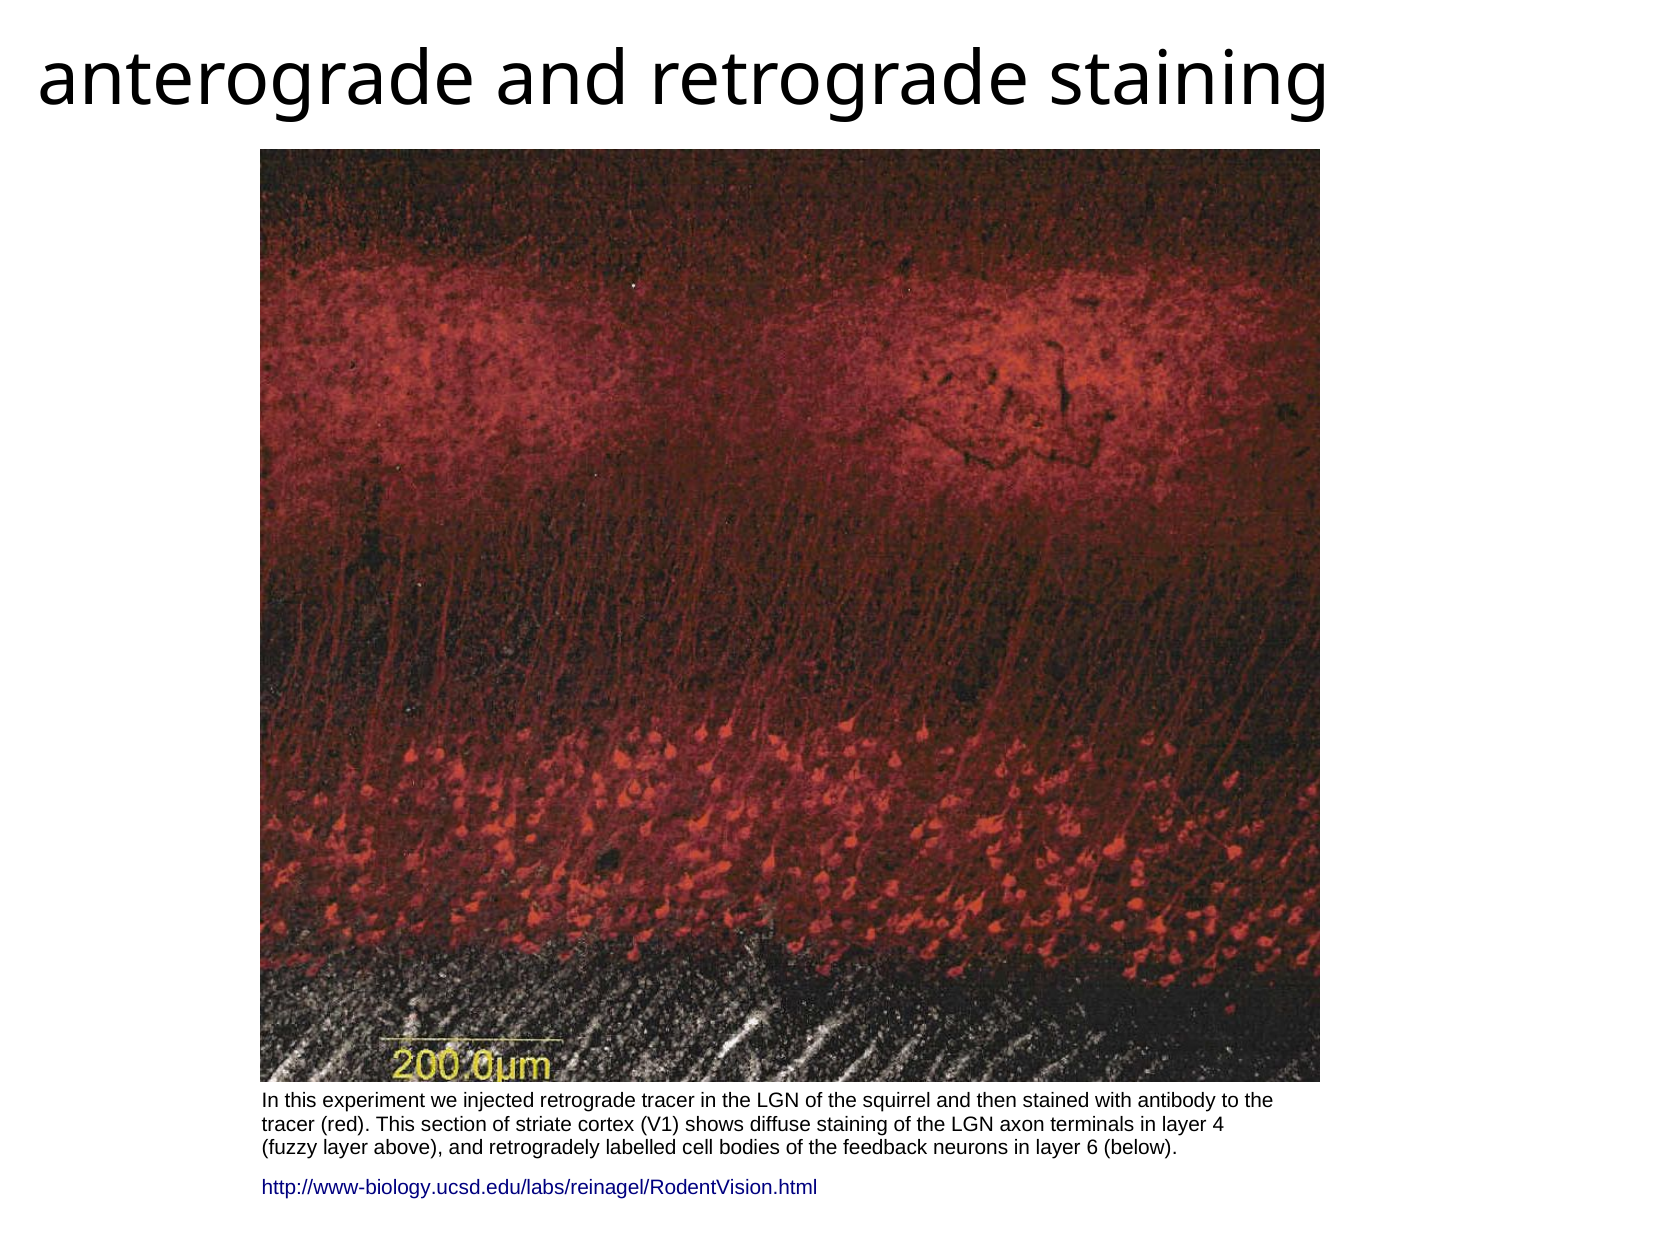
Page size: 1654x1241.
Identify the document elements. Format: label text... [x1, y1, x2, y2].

picture [260, 149, 1320, 1082]
text_box http://www-biology.ucsd.edu/labs/reinagel/RodentVision.html [246, 1188, 833, 1207]
title anterograde and retrograde staining [37, 0, 1613, 151]
text_box In this experiment we injected retrograde tracer in the LGN of the squirrel and then stained with antibody to the tracer (red). This section of striate cortex (V1) shows diffuse staining of the LGN axon terminals in layer 4 (fuzzy layer above), and retrogradely labelled cell bodies of the feedback neurons in layer 6 (below). [246, 1081, 1292, 1188]
